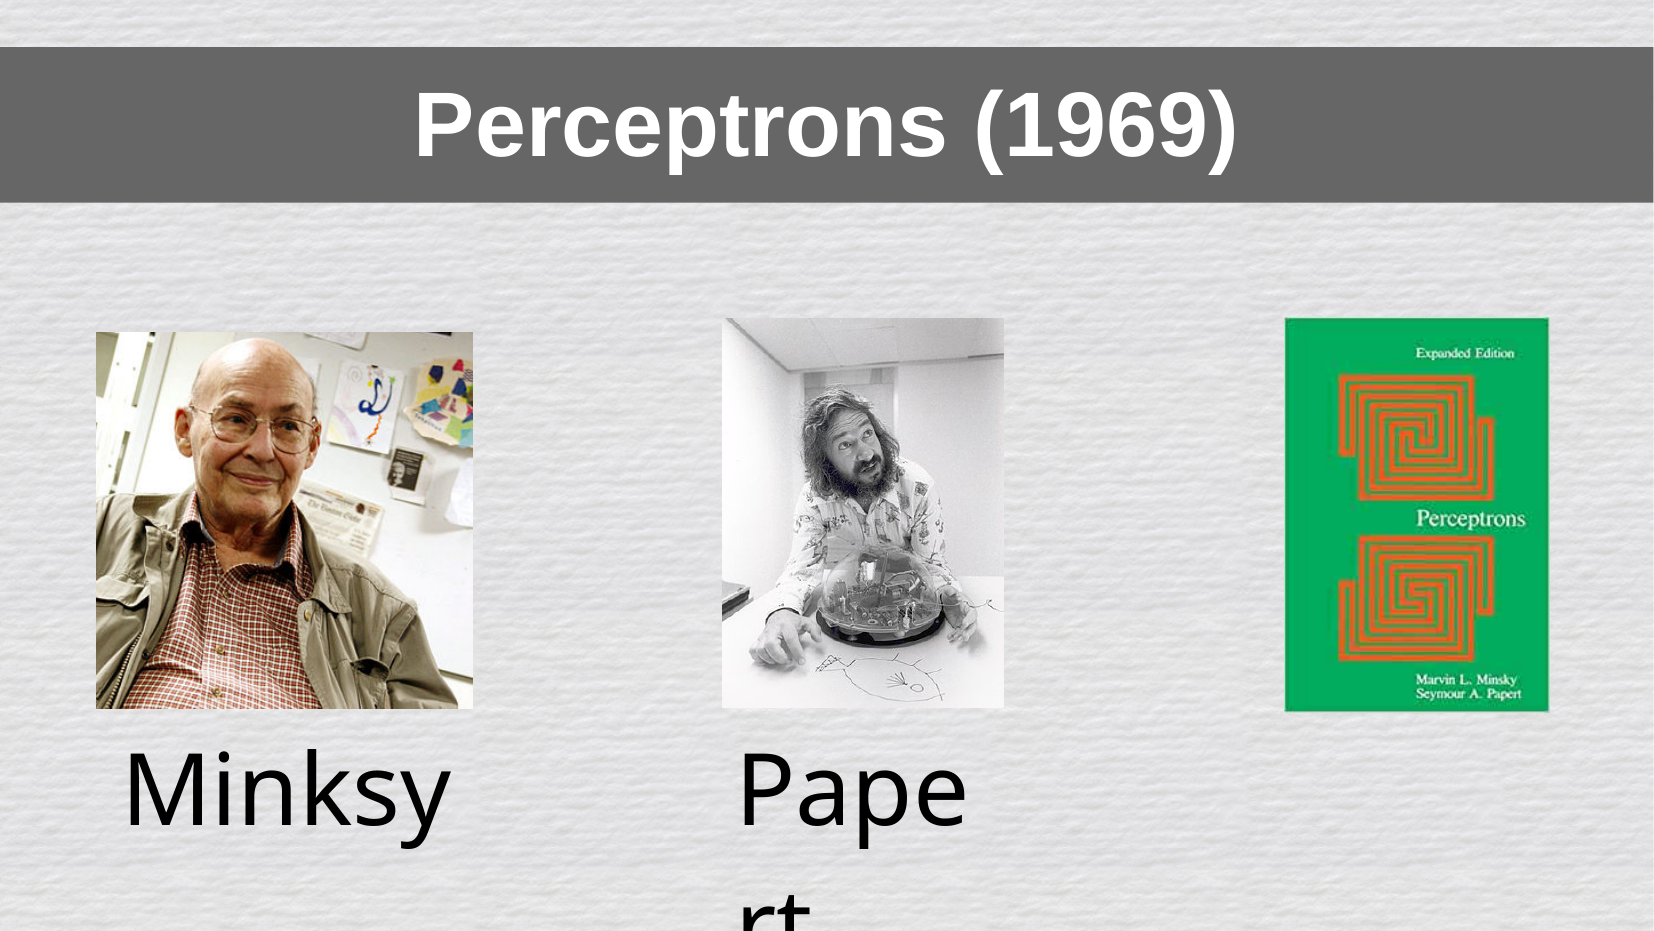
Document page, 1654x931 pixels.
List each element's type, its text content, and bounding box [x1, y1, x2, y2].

picture [0, 0, 1654, 47]
text_box Minksy [106, 710, 508, 851]
text_box Papert [720, 710, 1004, 851]
picture [0, 203, 1654, 931]
title Perceptrons (1969) [0, 47, 1654, 203]
